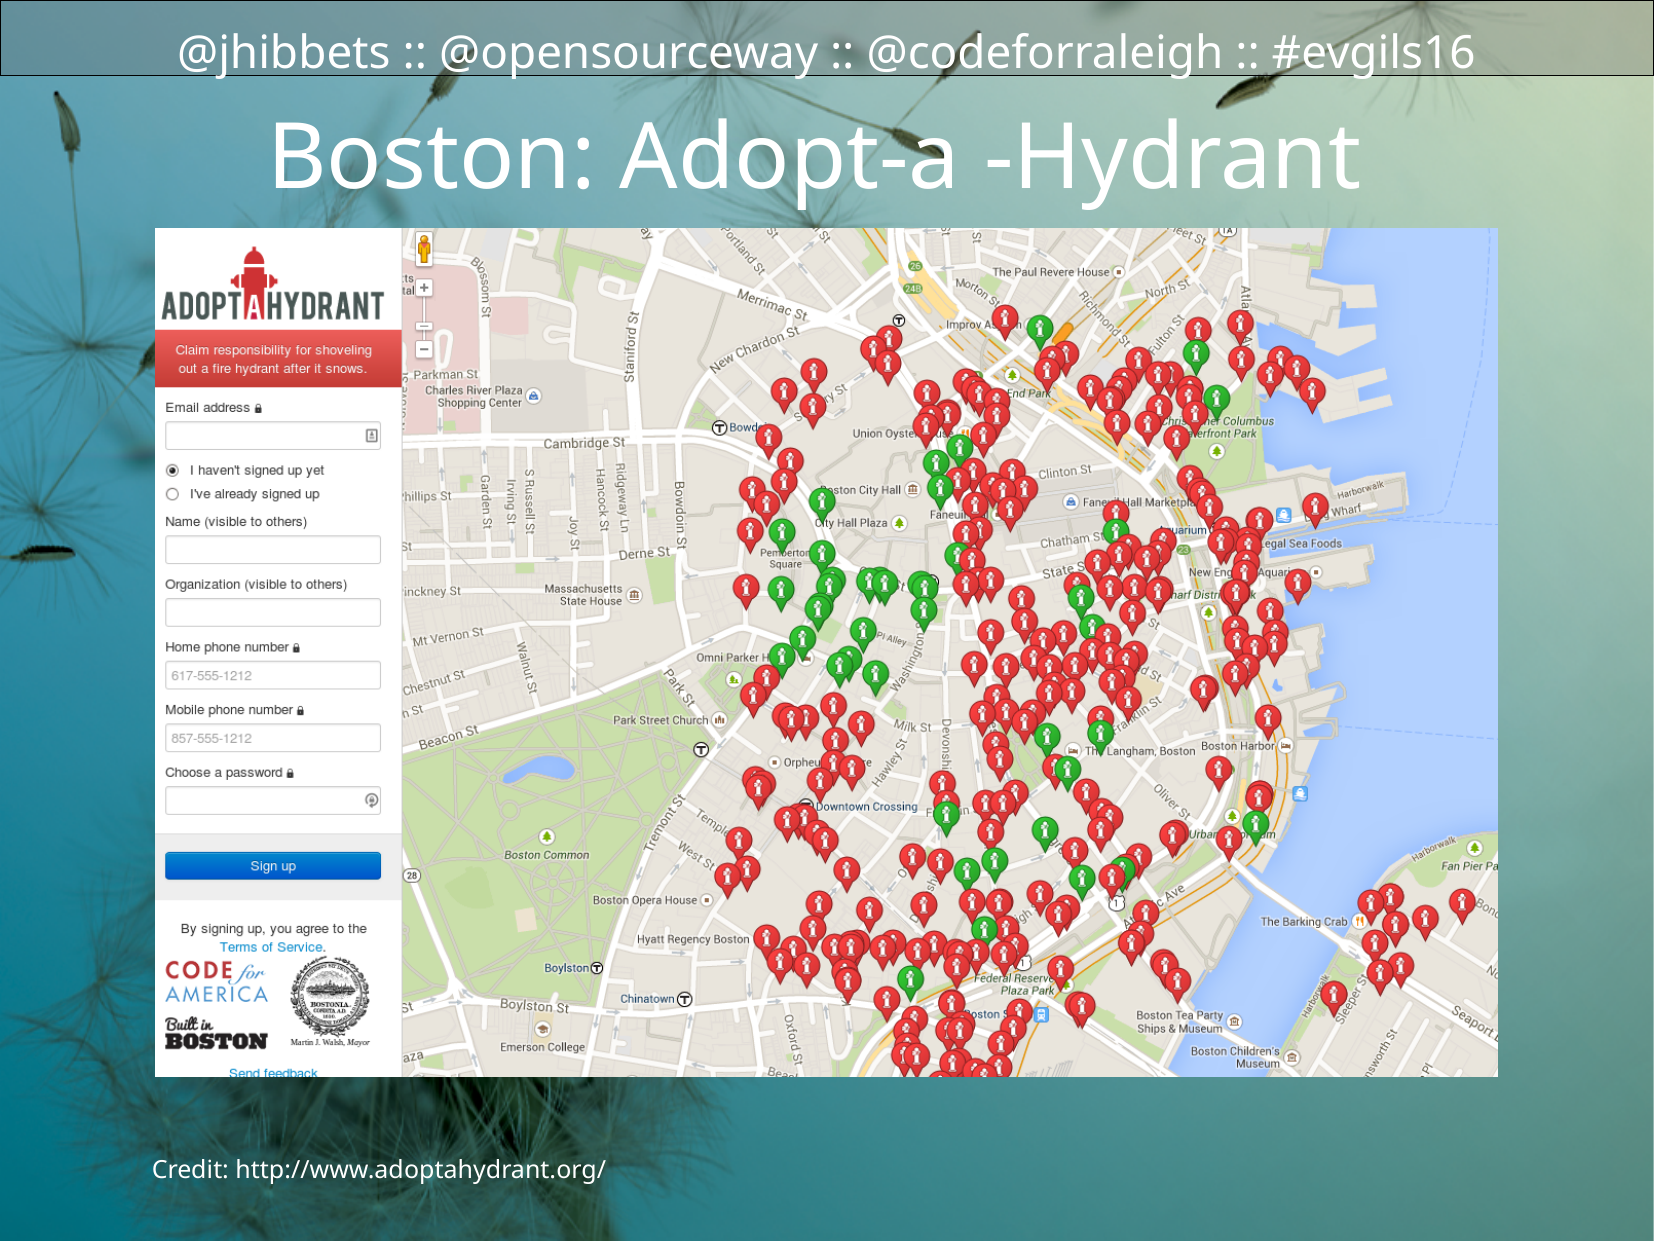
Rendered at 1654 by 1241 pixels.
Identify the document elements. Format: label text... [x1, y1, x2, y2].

text_box Credit: http://www.adoptahydrant.org/ [137, 1144, 671, 1188]
picture [0, 76, 1654, 1241]
title Boston: Adopt-a -Hydrant [82, 49, 1571, 257]
